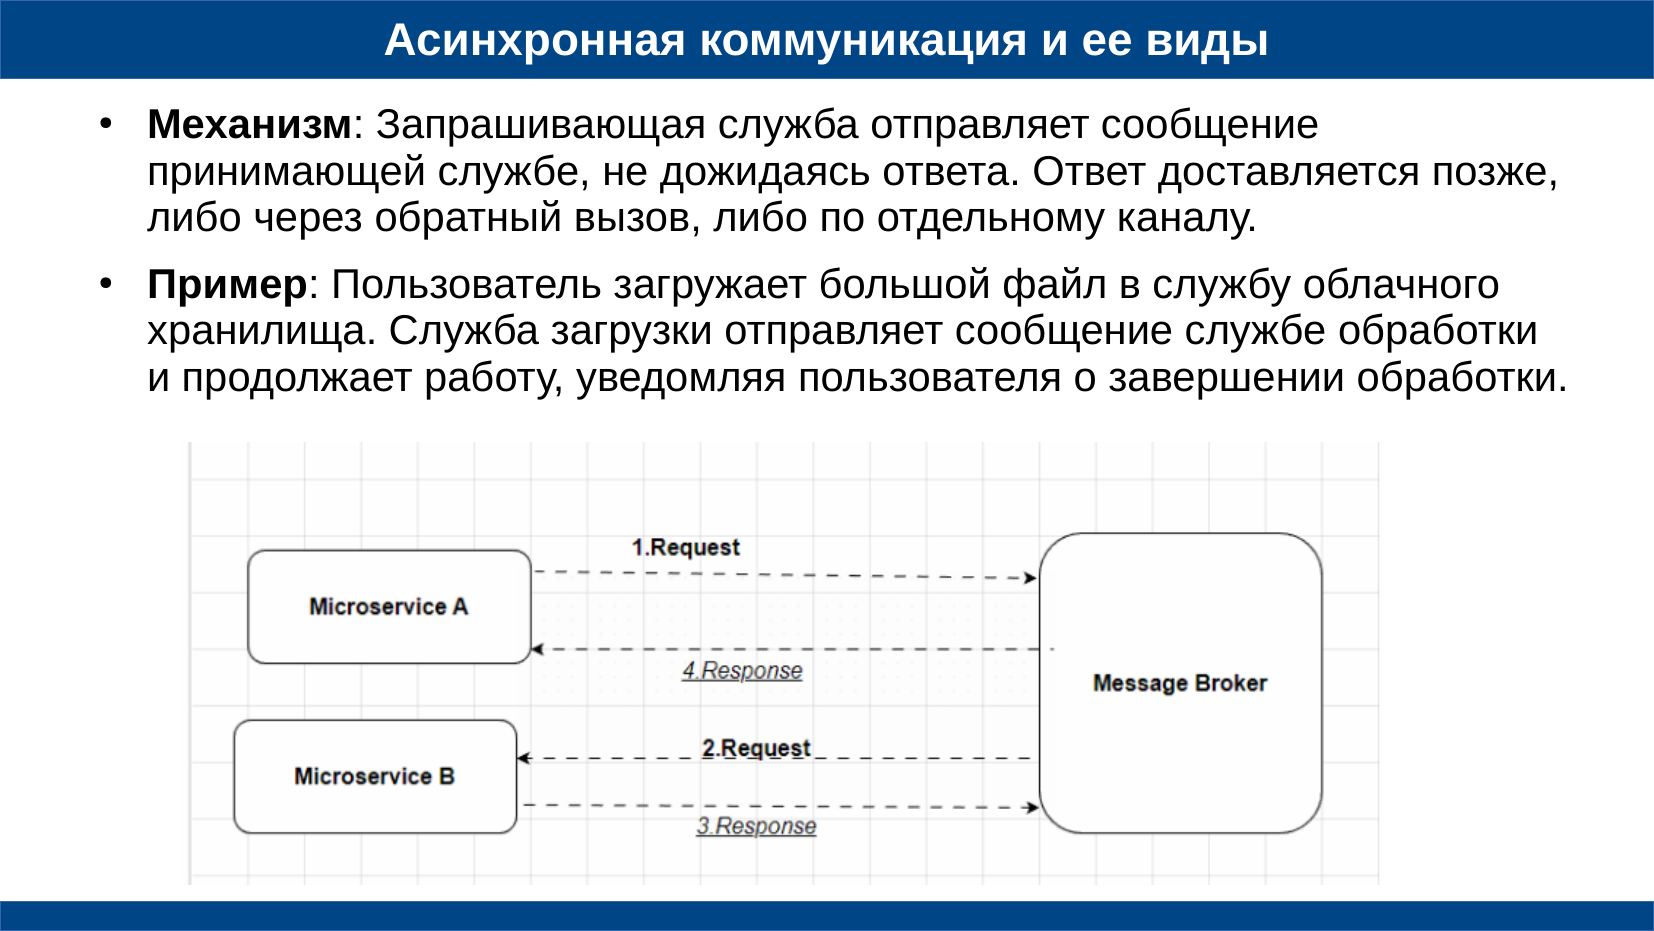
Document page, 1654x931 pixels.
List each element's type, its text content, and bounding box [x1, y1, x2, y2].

title Асинхронная коммуникация и ее виды [0, 0, 1654, 79]
picture [180, 442, 1381, 886]
list Механизм: Запрашивающая служба отправляет сообщение принимающей службе, не дожидаясь ответа. Ответ доставляется позже, либо через обратный вызов, либо по отдельному каналу. Пример: Пользователь загружает большой файл в службу облачного хранилища. Служба загрузки отправляет сообщение службе обработки и продолжает работу, уведомляя пользователя о завершении обработки. [82, 101, 1571, 443]
